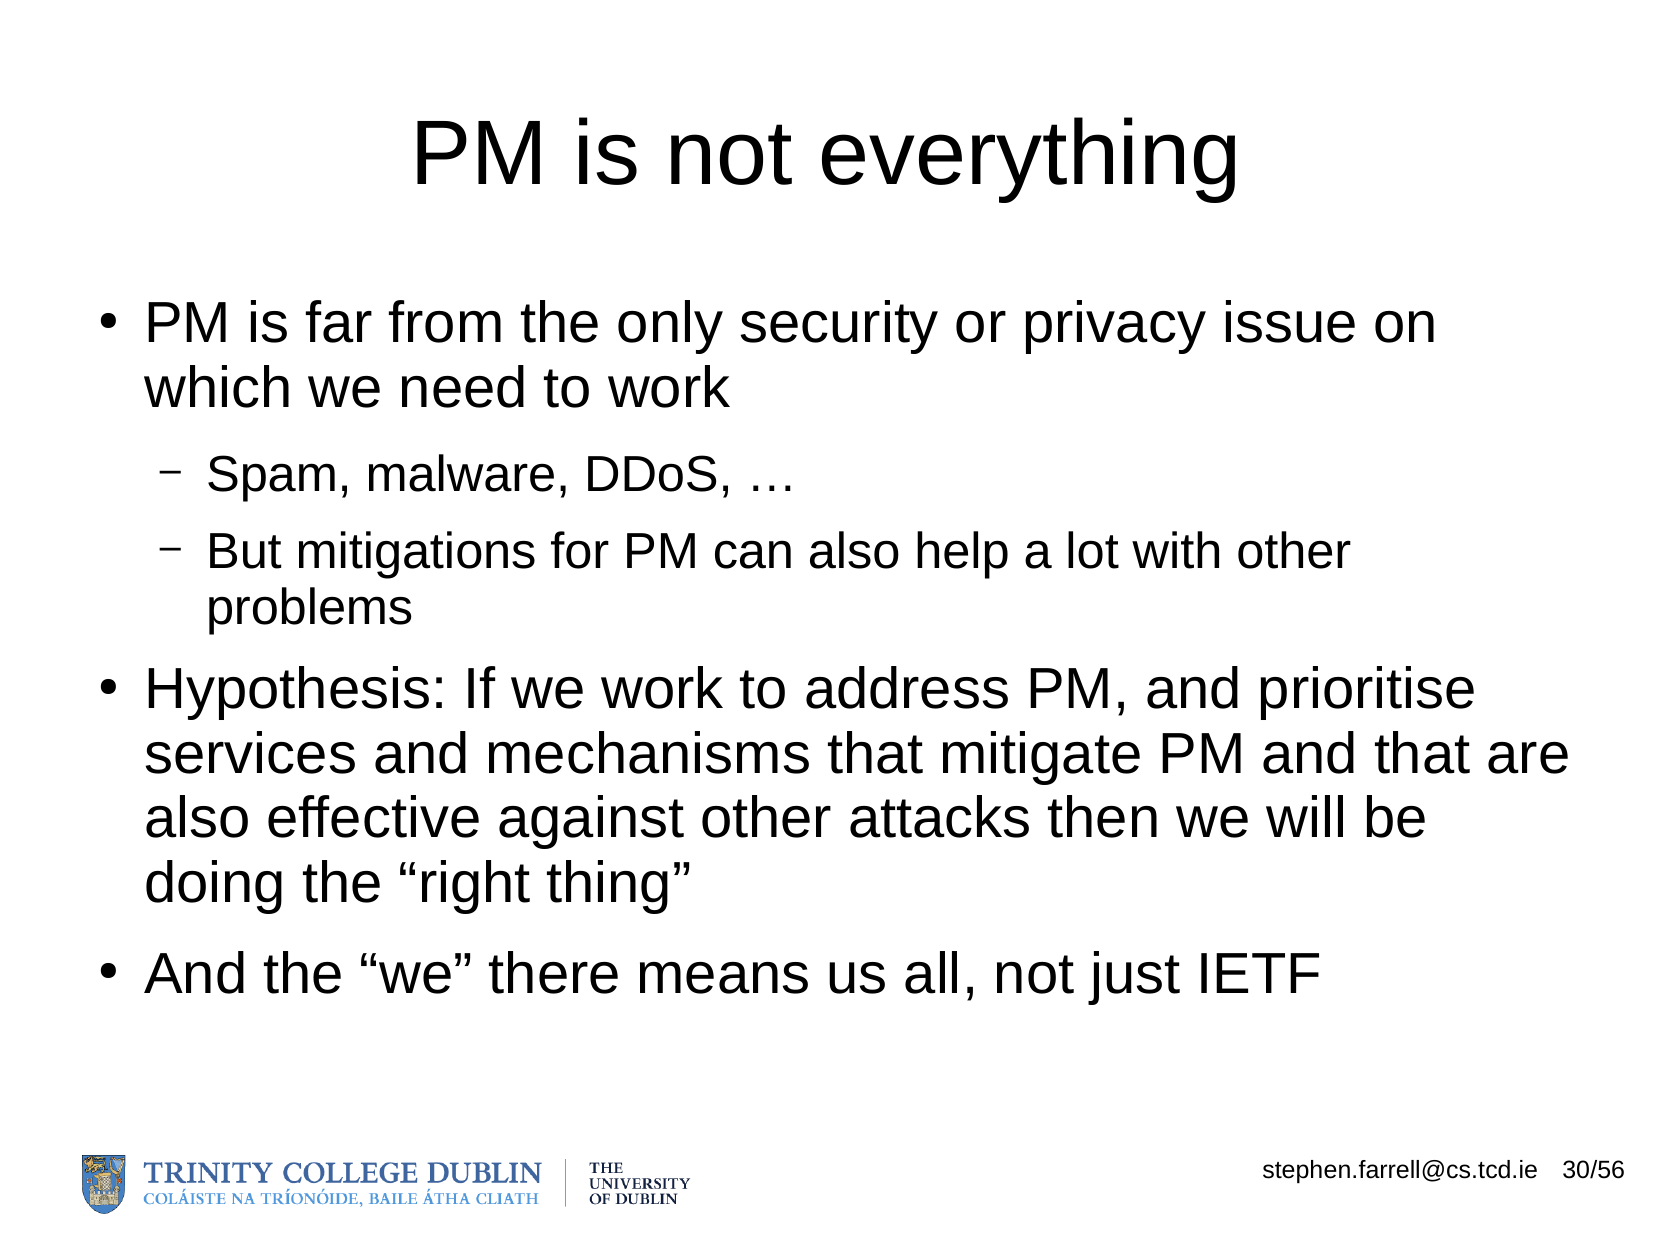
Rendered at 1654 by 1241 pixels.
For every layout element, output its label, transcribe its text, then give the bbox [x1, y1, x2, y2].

picture [82, 1155, 694, 1214]
title PM is not everything [82, 49, 1571, 257]
list PM is far from the only security or privacy issue on which we need to work Spam, malware, DDoS, … But mitigations for PM can also help a lot with other problems Hypothesis: If we work to address PM, and prioritise services and mechanisms that mitigate PM and that are also effective against other attacks then we will be doing the “right thing” And the “we” there means us all, not just IETF [82, 290, 1571, 1010]
